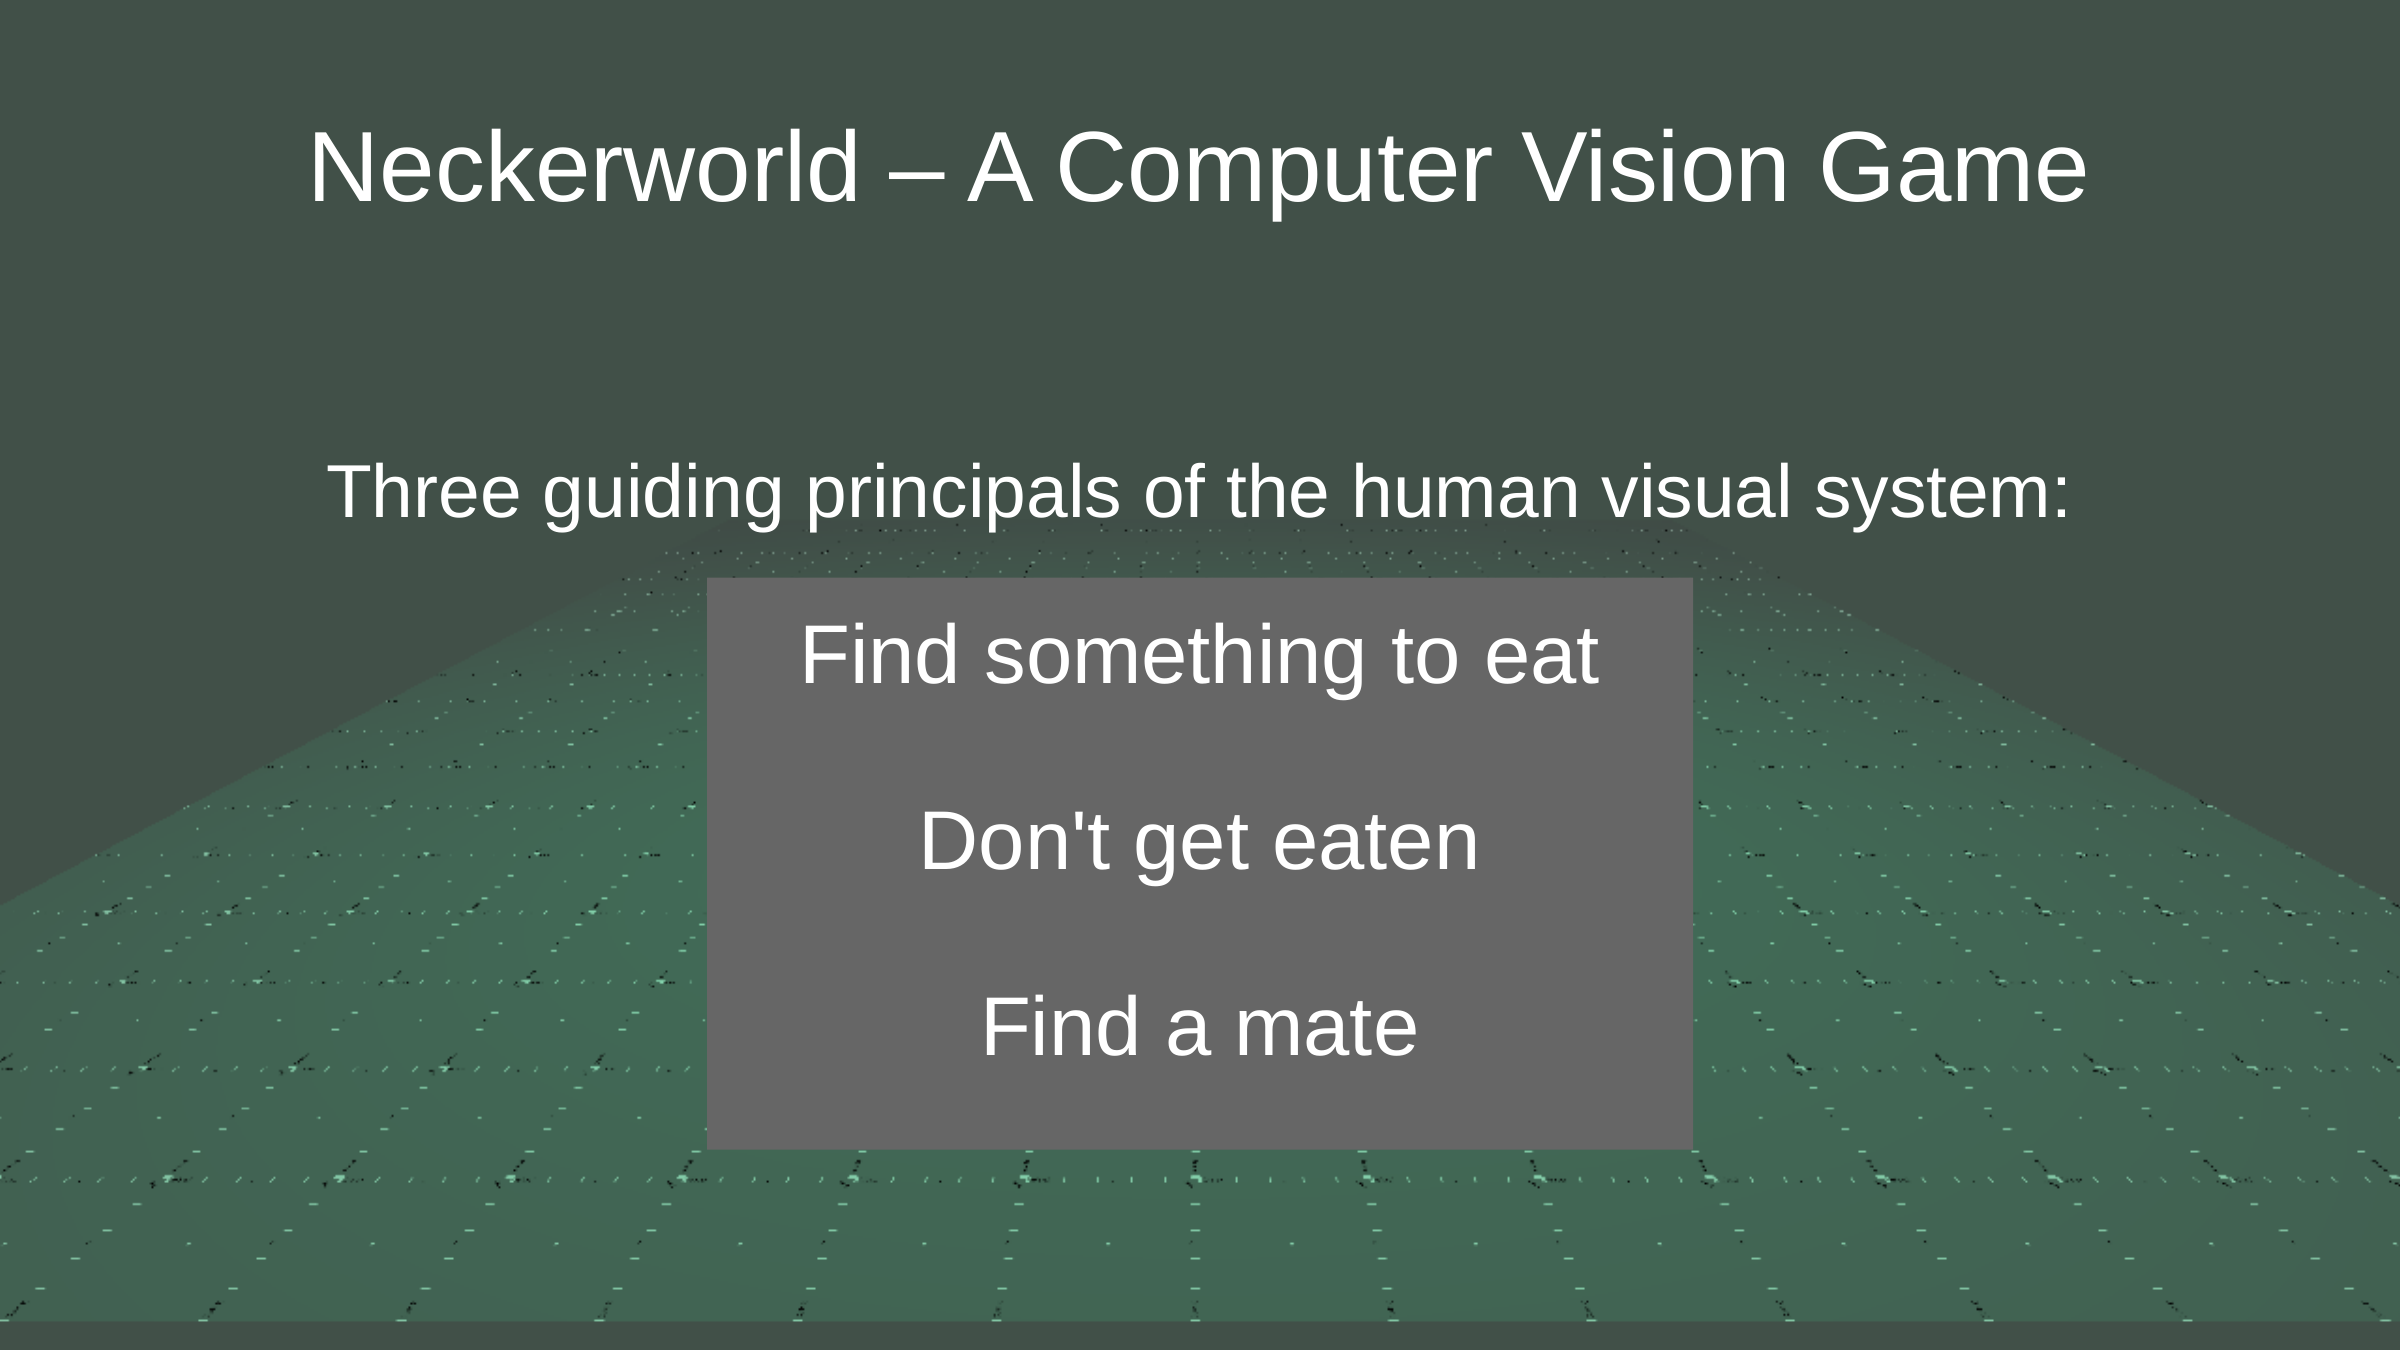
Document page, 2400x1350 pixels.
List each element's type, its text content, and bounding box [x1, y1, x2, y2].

subtitle Three guiding principals of the human visual system: Find something to eat Don't get eaten Find a mate [120, 315, 2280, 1207]
picture [0, 0, 2400, 1350]
title Neckerworld – A Computer Vision Game [120, 53, 2280, 280]
